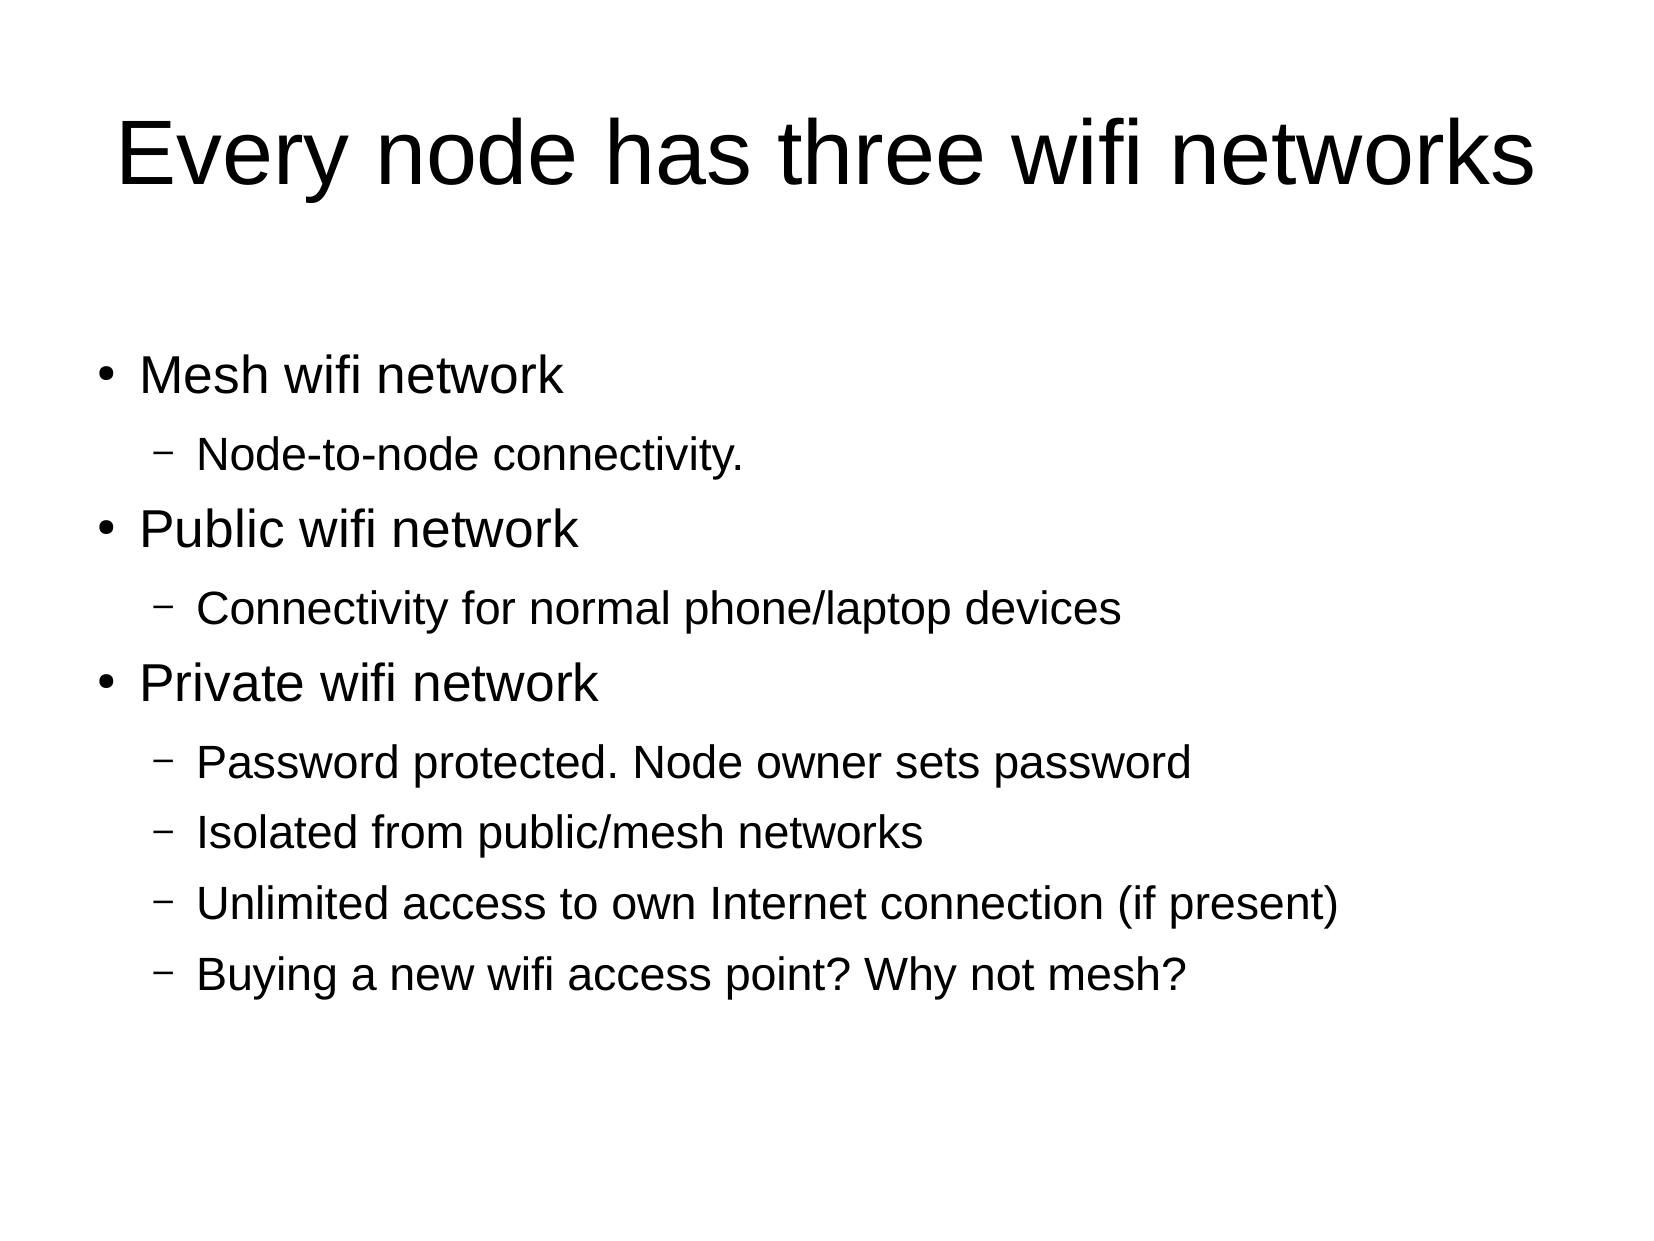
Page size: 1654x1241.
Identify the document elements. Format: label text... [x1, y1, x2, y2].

list Mesh wifi network Node-to-node connectivity. Public wifi network Connectivity for normal phone/laptop devices Private wifi network Password protected. Node owner sets password Isolated from public/mesh networks Unlimited access to own Internet connection (if present) Buying a new wifi access point? Why not mesh? [82, 345, 1571, 1010]
title Every node has three wifi networks [82, 49, 1571, 257]
